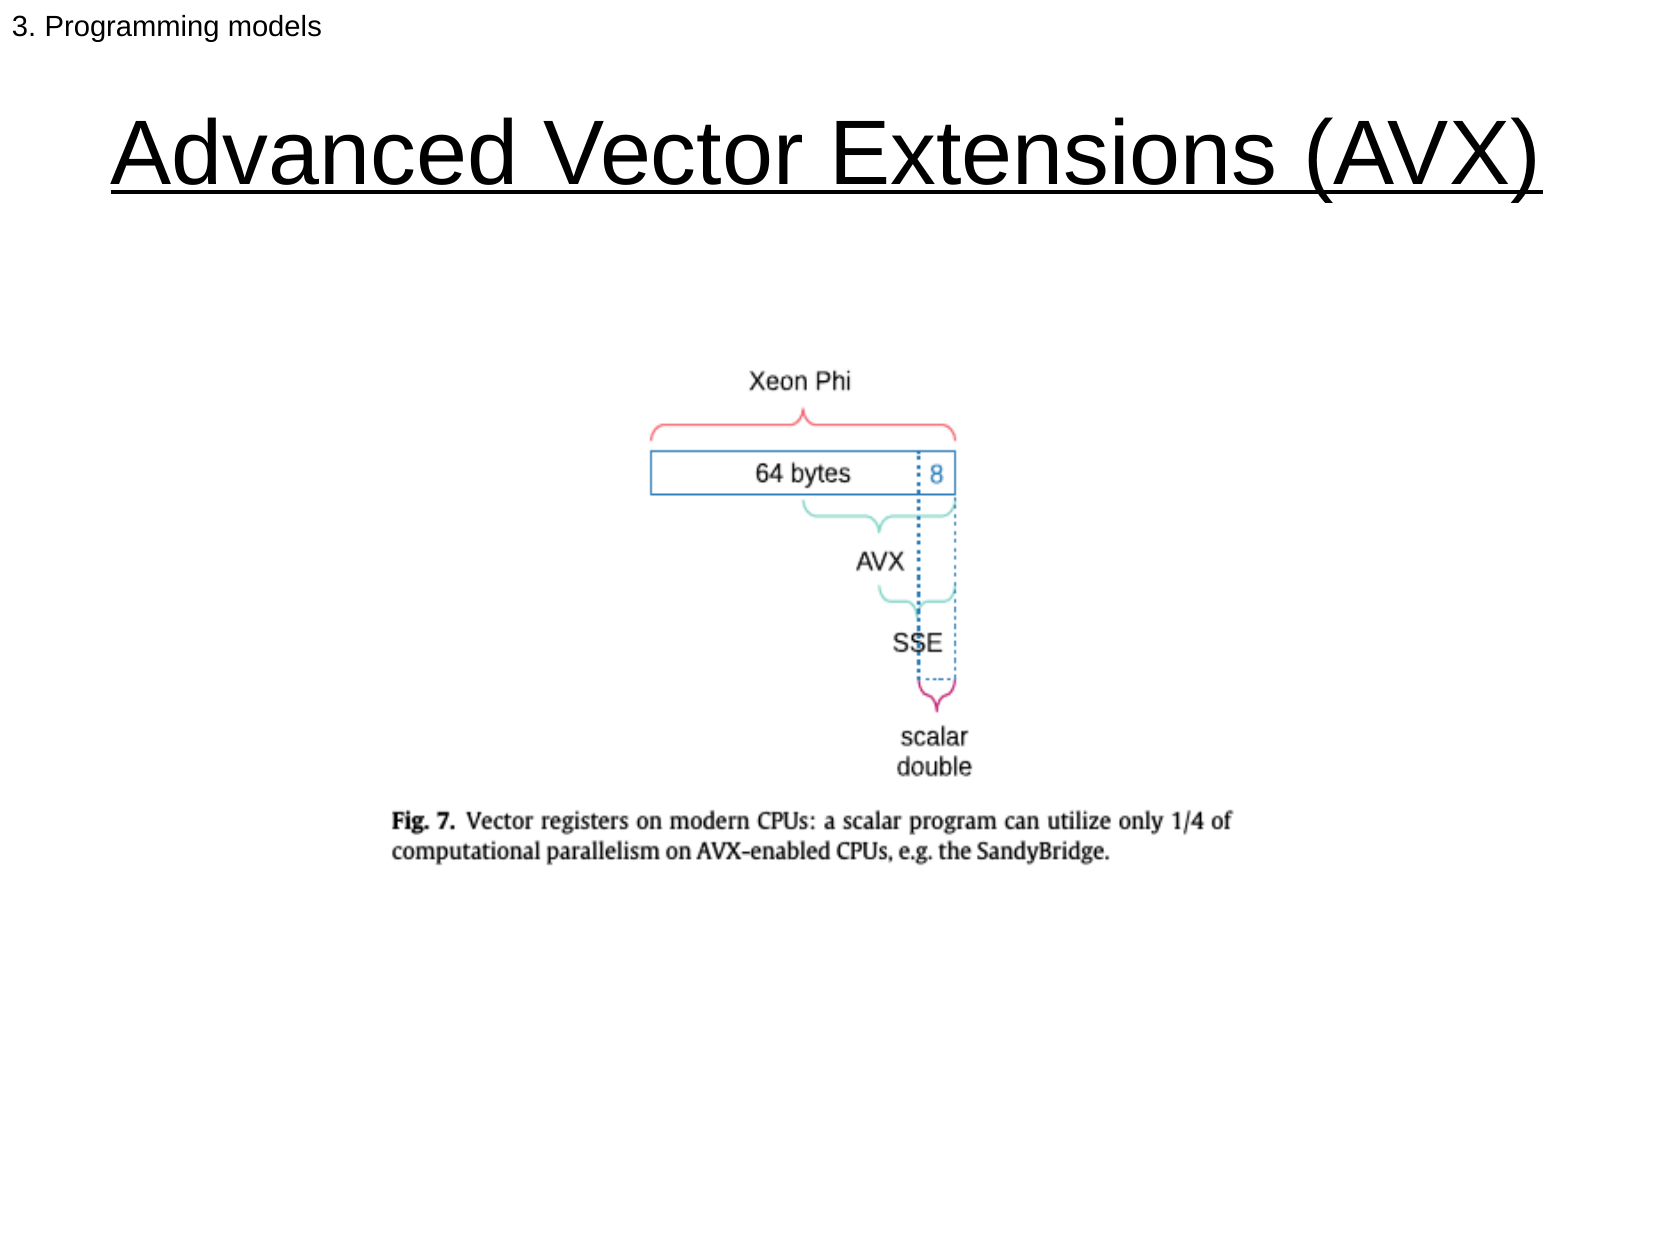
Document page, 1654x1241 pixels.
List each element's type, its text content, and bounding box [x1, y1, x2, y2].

text_box 3. Programming models [11, 8, 815, 44]
title Advanced Vector Extensions (AVX) [82, 49, 1571, 257]
subtitle [82, 290, 1538, 1010]
picture [366, 330, 1264, 886]
